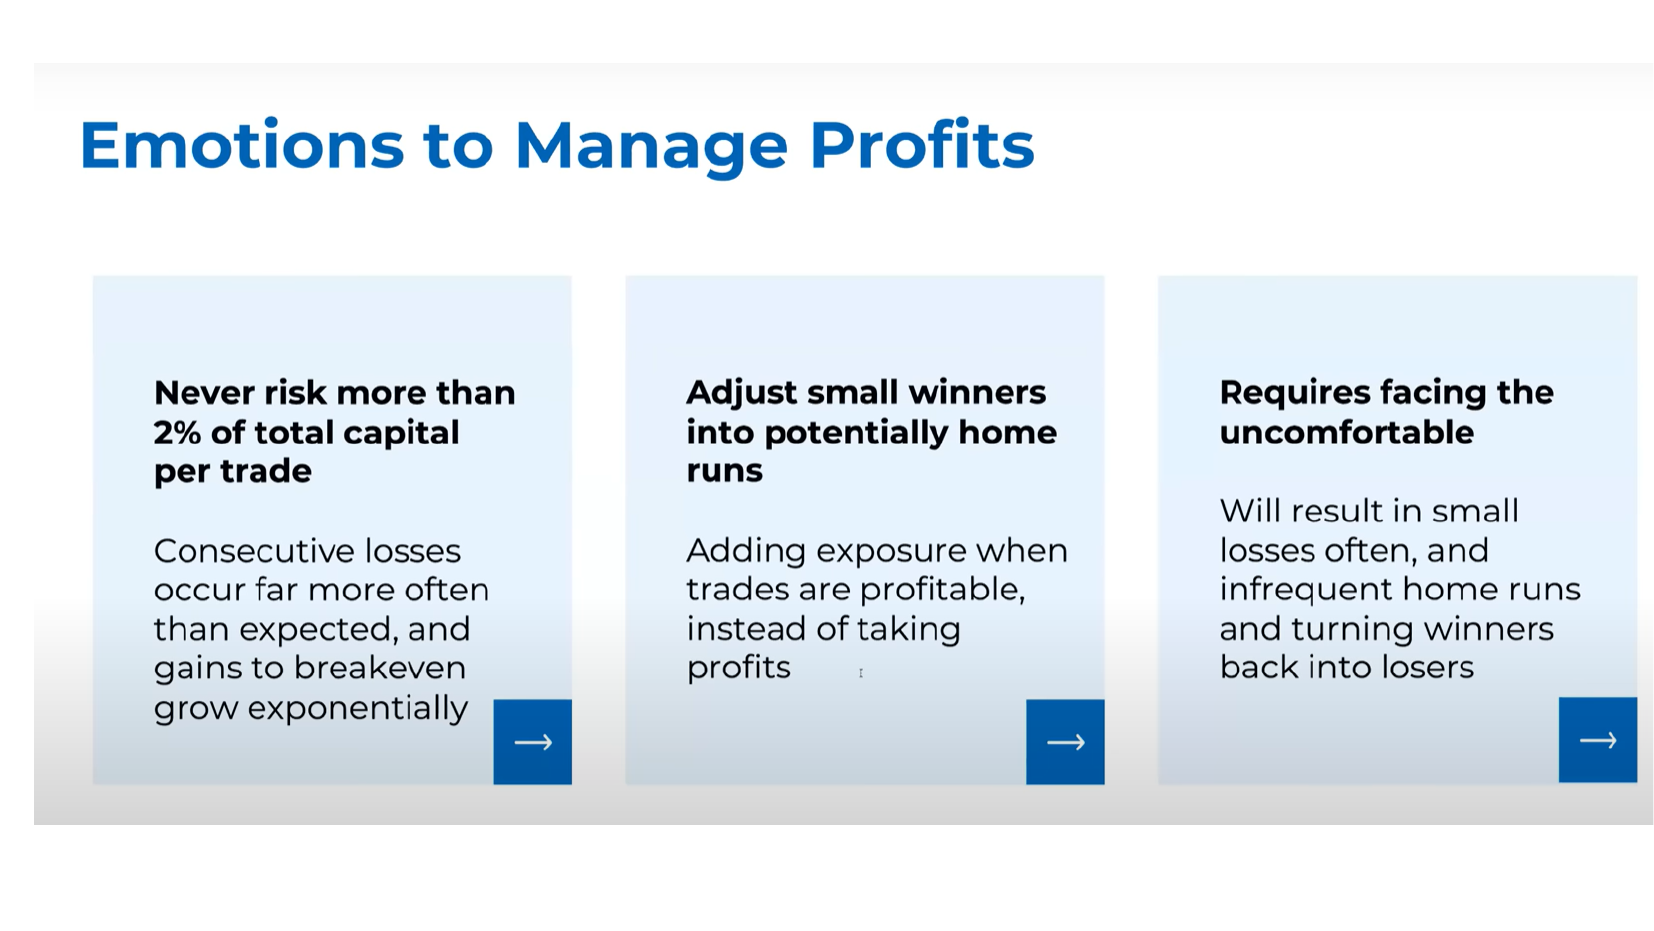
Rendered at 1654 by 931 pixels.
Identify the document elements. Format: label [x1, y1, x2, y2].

picture [34, 63, 1654, 826]
